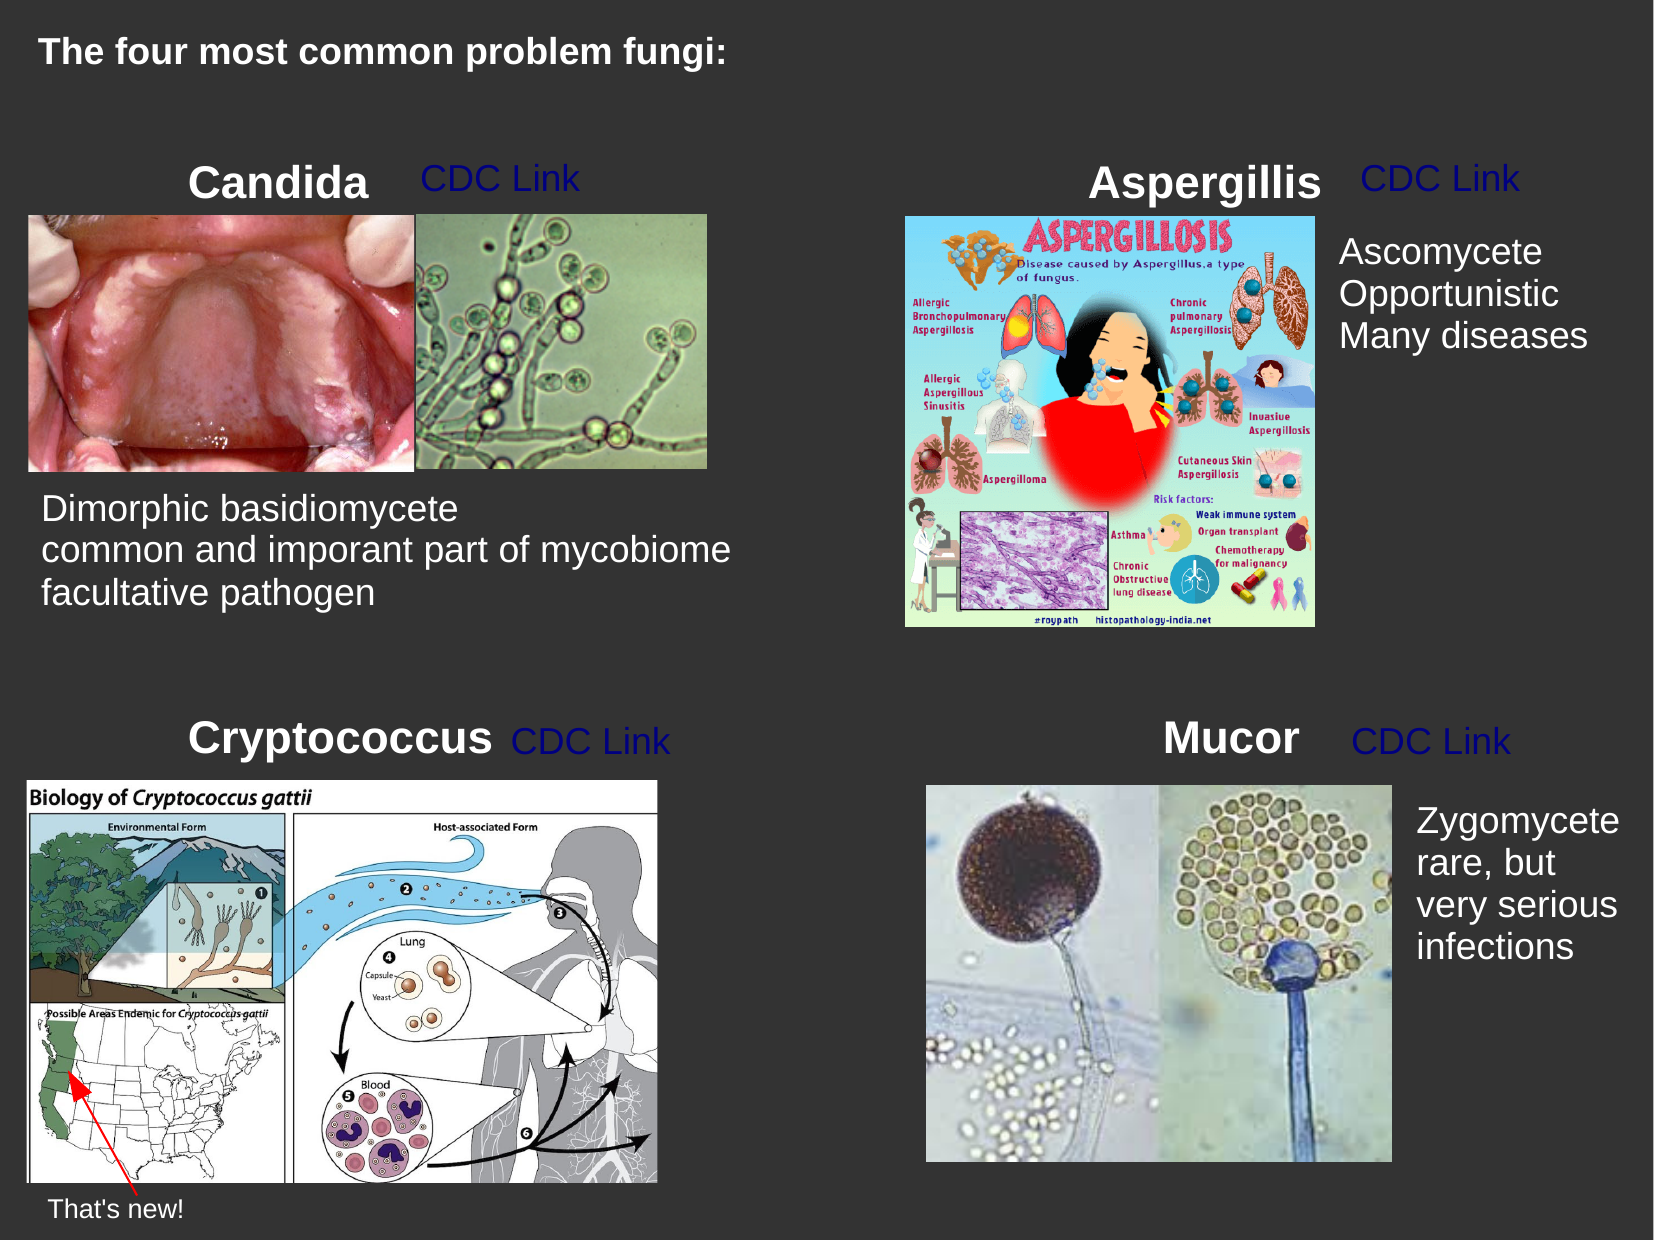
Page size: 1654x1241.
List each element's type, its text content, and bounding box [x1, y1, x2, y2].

text_box CDC Link [1345, 149, 1654, 207]
picture [926, 785, 1392, 1162]
picture [28, 215, 415, 472]
text_box CDC Link [495, 712, 693, 770]
text_box Dimorphic basidiomycete common and imporant part of mycobiome facultative pathogen [26, 479, 767, 663]
text_box Ascomycete Opportunistic Many diseases [1324, 222, 1636, 364]
text_box CDC Link [1336, 712, 1654, 770]
picture [26, 780, 658, 1183]
text_box Zygomycete rare, but very serious infections [1401, 792, 1637, 975]
text_box That's new! [32, 1186, 338, 1232]
text_box The four most common problem fungi: Candida Aspergillis Cryptococcus Mucor [23, 23, 1620, 771]
picture [416, 214, 707, 469]
text_box CDC Link [405, 150, 746, 207]
picture [905, 216, 1315, 627]
